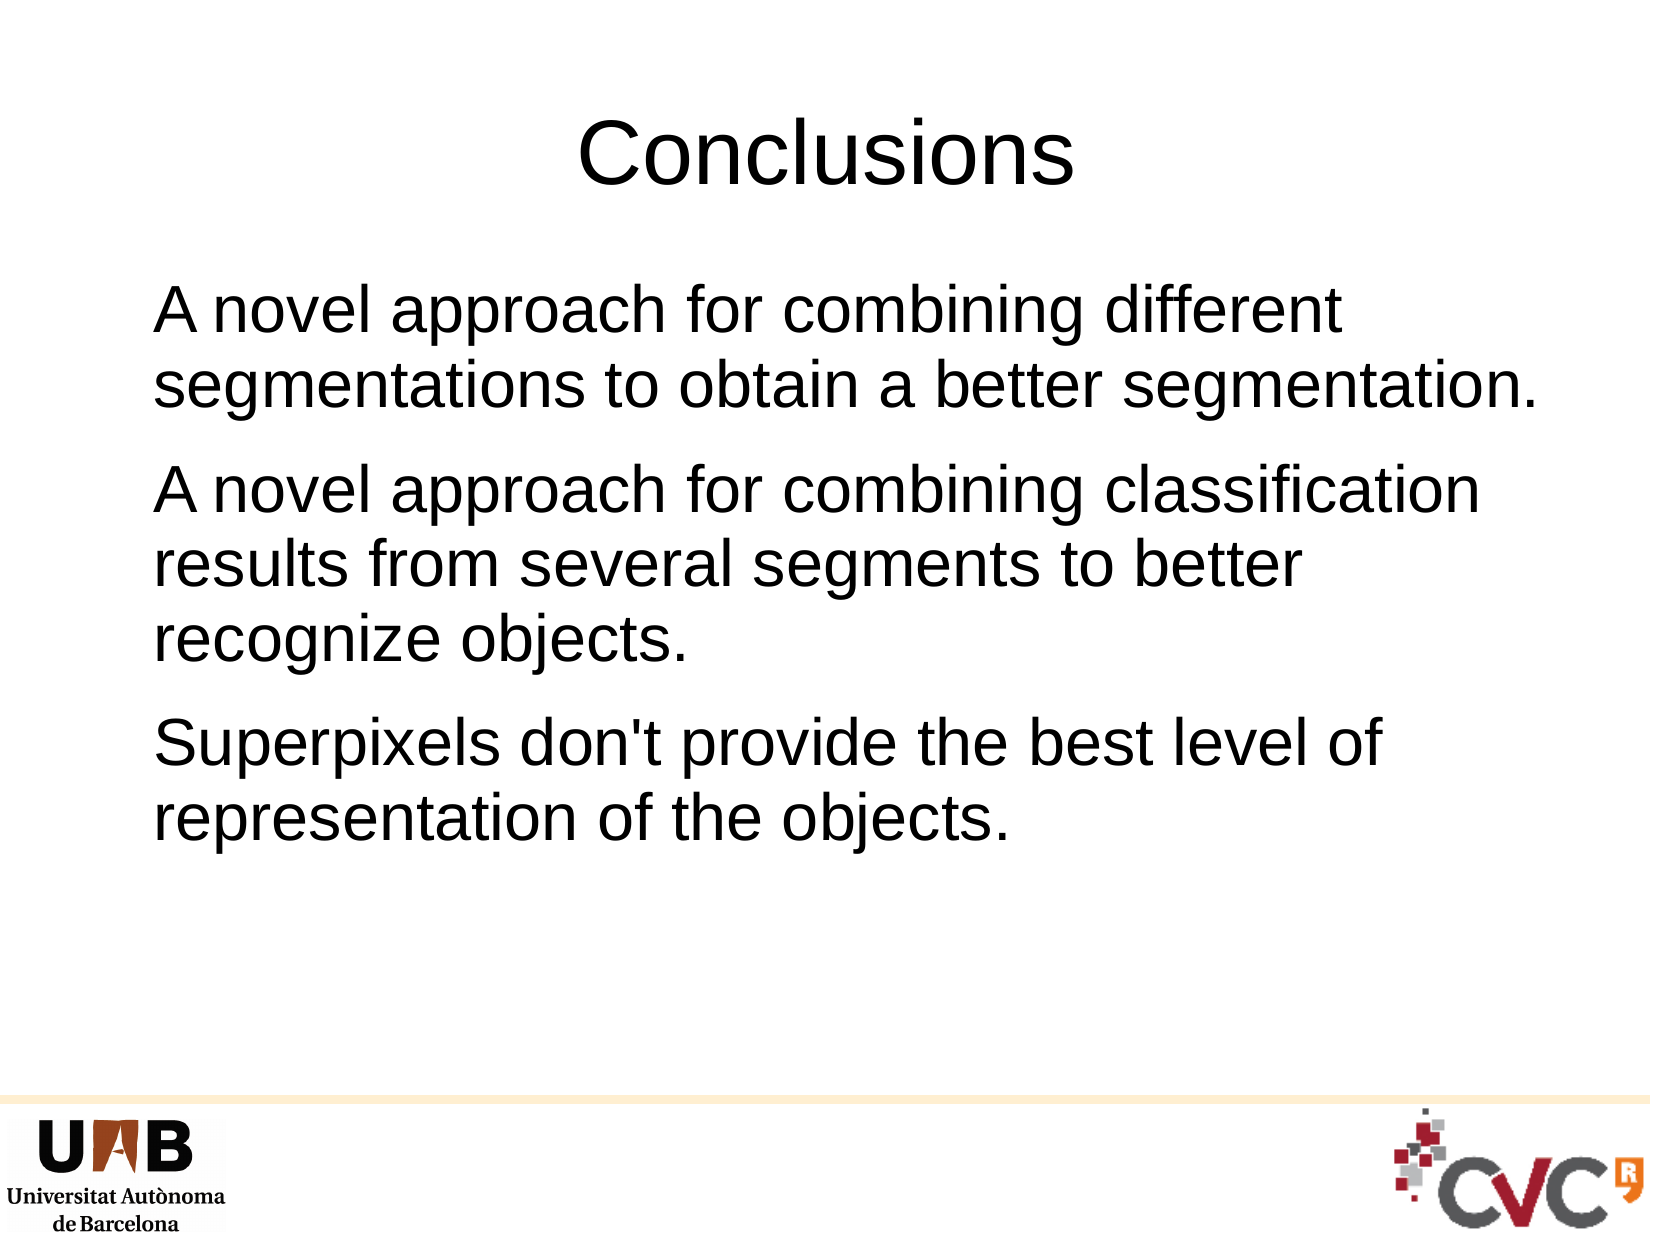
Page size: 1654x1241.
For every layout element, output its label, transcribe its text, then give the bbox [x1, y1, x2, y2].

title Conclusions [82, 56, 1571, 250]
list A novel approach for combining different segmentations to obtain a better segmentation. A novel approach for combining classification results from several segments to better recognize objects. Superpixels don't provide the best level of representation of the objects. [82, 272, 1571, 1091]
picture [1393, 1107, 1650, 1235]
picture [7, 1119, 226, 1232]
